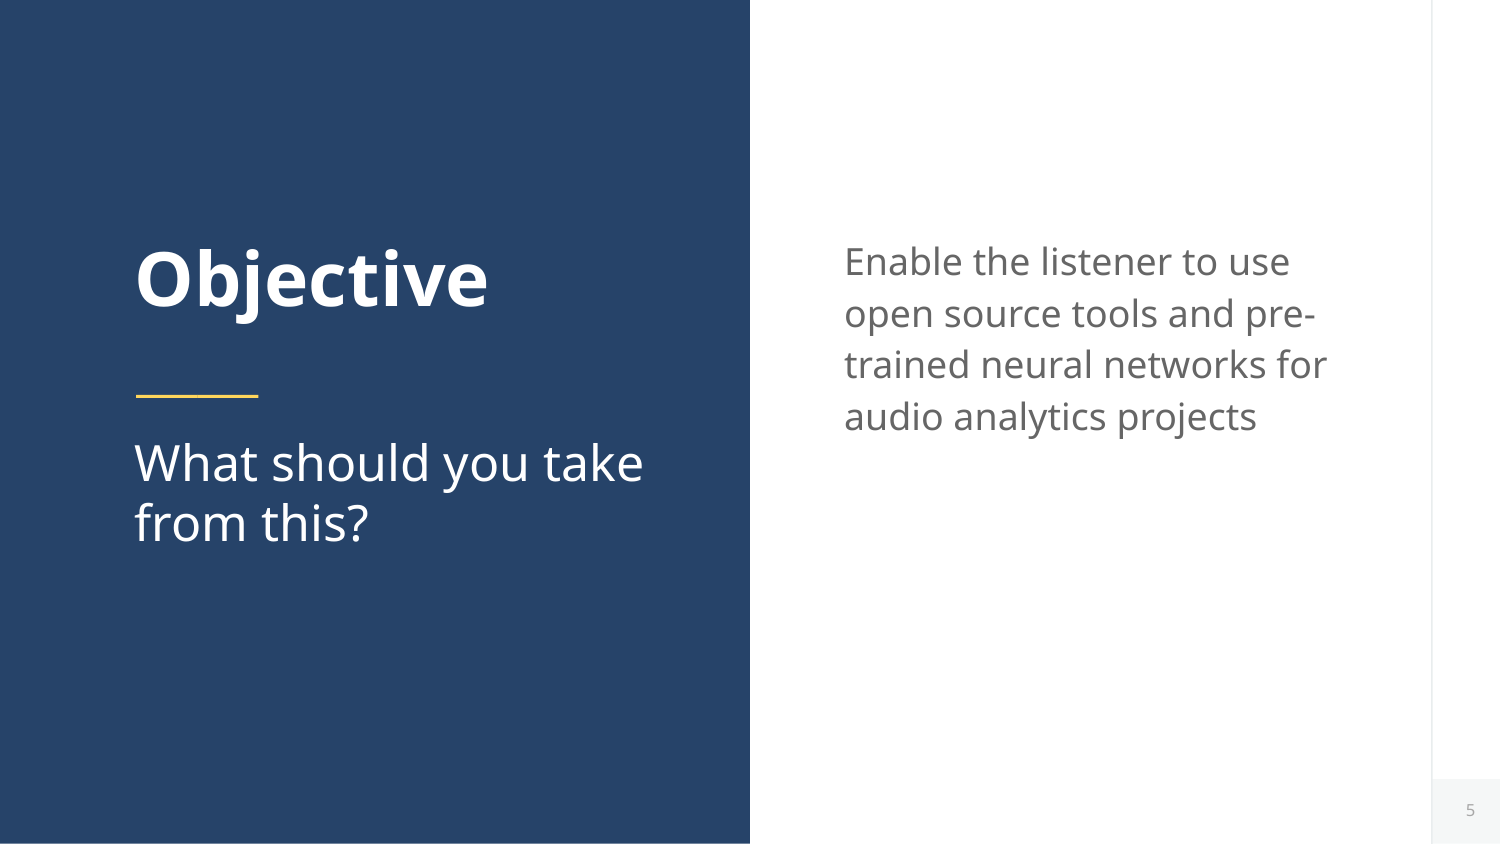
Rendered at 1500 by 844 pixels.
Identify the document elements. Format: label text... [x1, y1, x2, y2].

slide_number <number> [1400, 779, 1491, 844]
subtitle What should you take from this? [119, 416, 662, 541]
title Objective [119, 216, 662, 416]
list Enable the listener to use open source tools and pre-trained neural networks for audio analytics projects [829, 216, 1383, 713]
